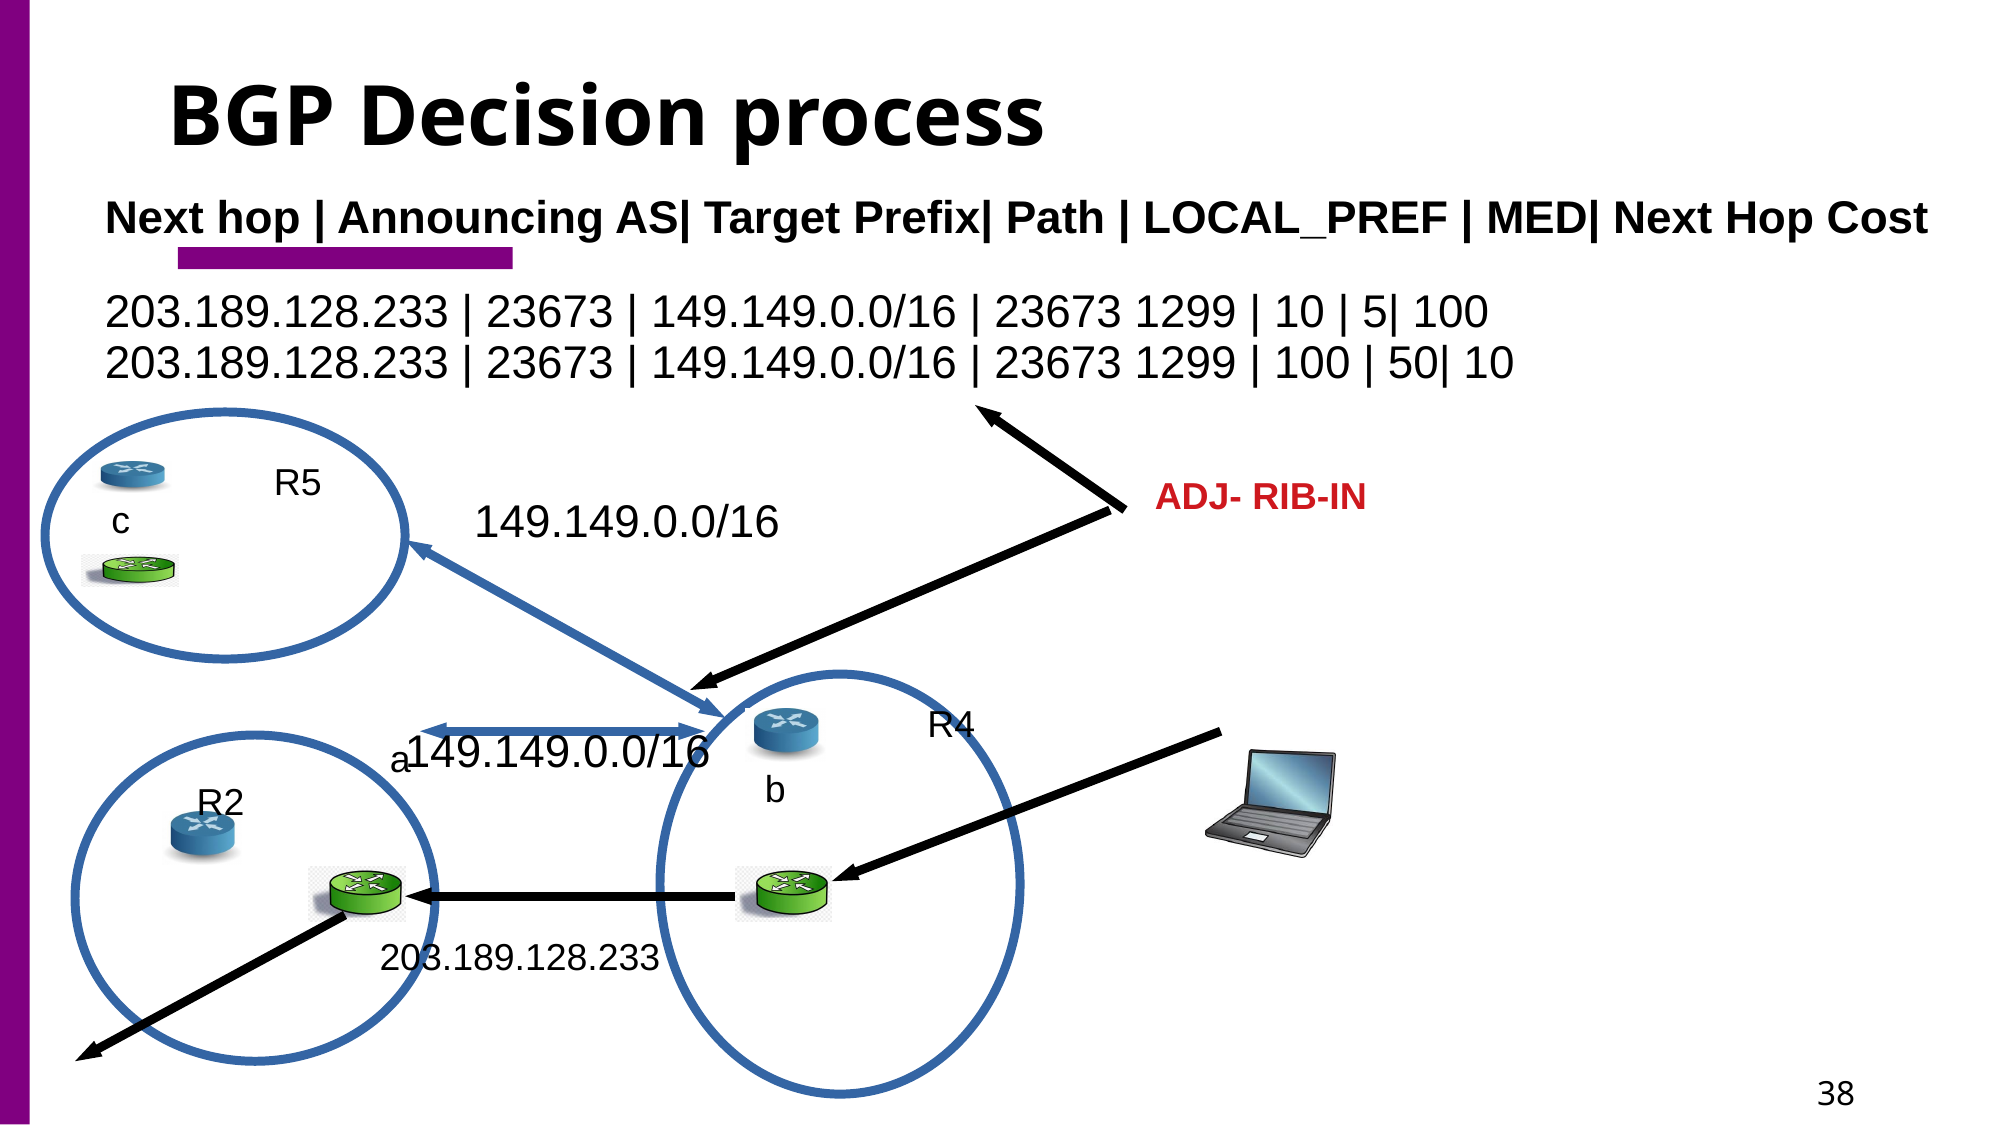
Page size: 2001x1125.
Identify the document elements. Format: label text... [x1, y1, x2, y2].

picture [162, 811, 242, 865]
picture [745, 708, 826, 762]
picture [1205, 749, 1336, 858]
text_box 203.189.128.233 [364, 929, 676, 987]
text_box a [375, 731, 426, 789]
picture [81, 554, 179, 587]
text_box 149.149.0.0/16 [390, 718, 726, 785]
picture [308, 866, 406, 922]
text_box 149.149.0.0/16 [459, 488, 796, 555]
text_box R2 [181, 774, 260, 847]
text_box R4 [912, 696, 991, 754]
text_box c [96, 493, 147, 550]
text_box R5 [259, 454, 337, 512]
text_box ADJ- RIB-IN [1140, 468, 1382, 526]
text_box b [750, 762, 801, 819]
picture [92, 461, 172, 493]
title BGP Decision process [116, 39, 1591, 184]
text_box Next hop | Announcing AS| Target Prefix| Path | LOCAL_PREF | MED| Next Hop Cost 203.189.128.233 | 23673 | 149.149.0.0/16 | 23673 1299 | 10 | 5| 100 203.189.128.233 | 23673 | 149.149.0.0/16 | 23673 1299 | 100 | 50| 10 [90, 184, 2000, 405]
picture [735, 866, 832, 922]
